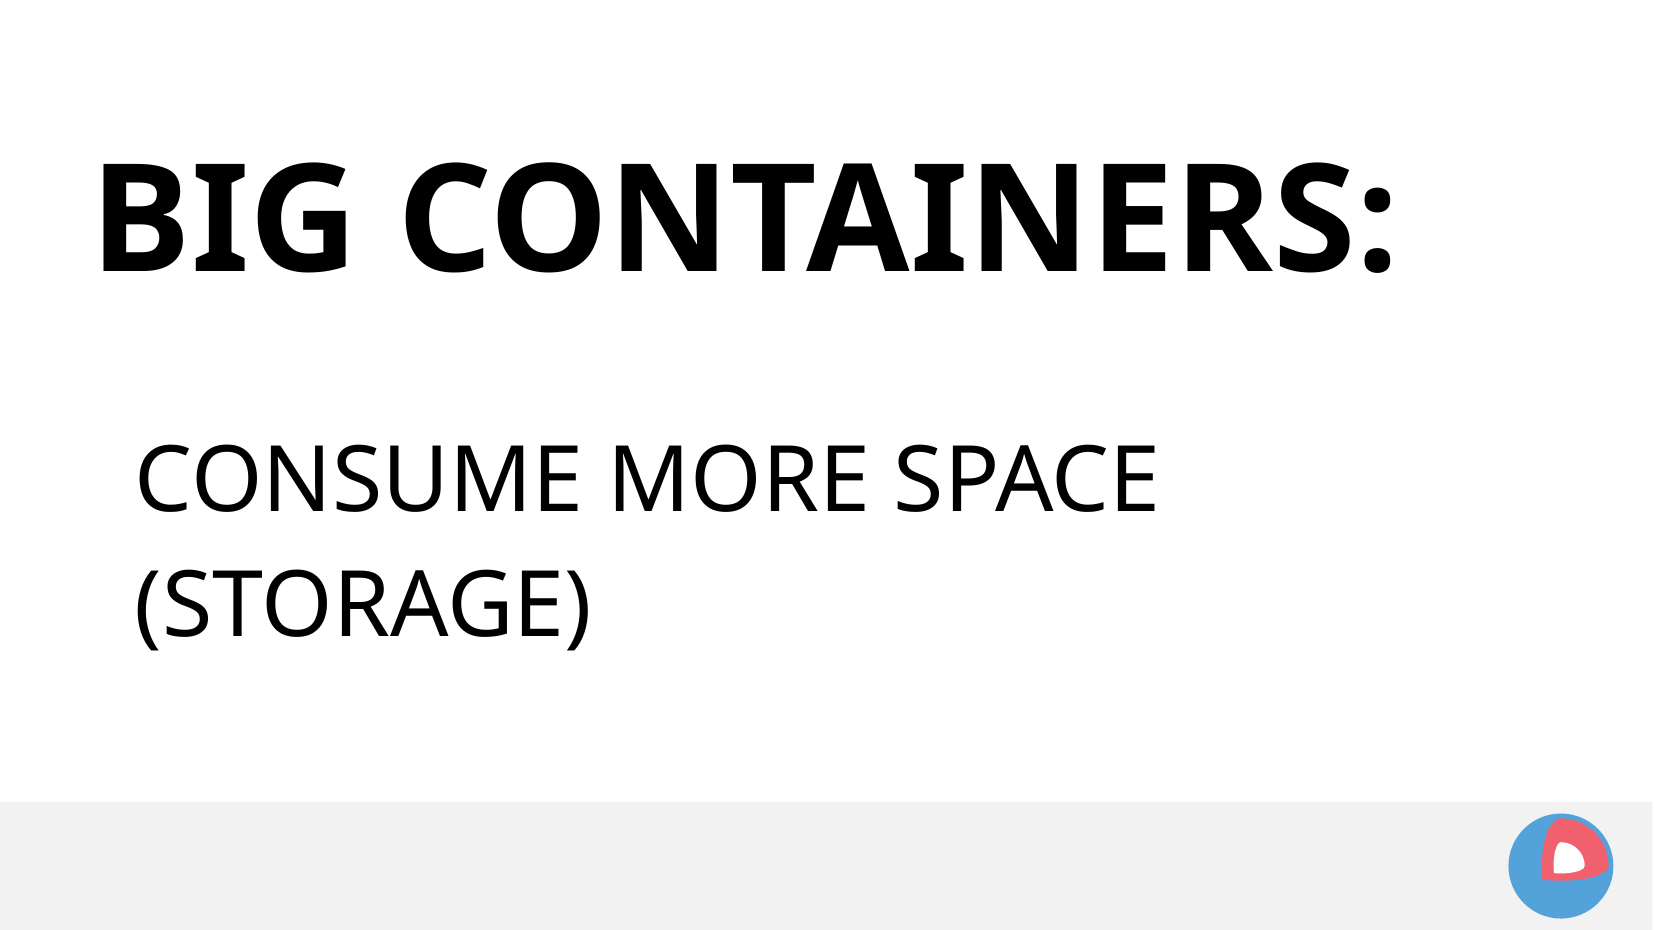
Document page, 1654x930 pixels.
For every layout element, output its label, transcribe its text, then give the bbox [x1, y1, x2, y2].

text_box CONSUME MORE SPACE (STORAGE) [120, 405, 1056, 653]
text_box BIG CONTAINERS: [75, 103, 1262, 308]
